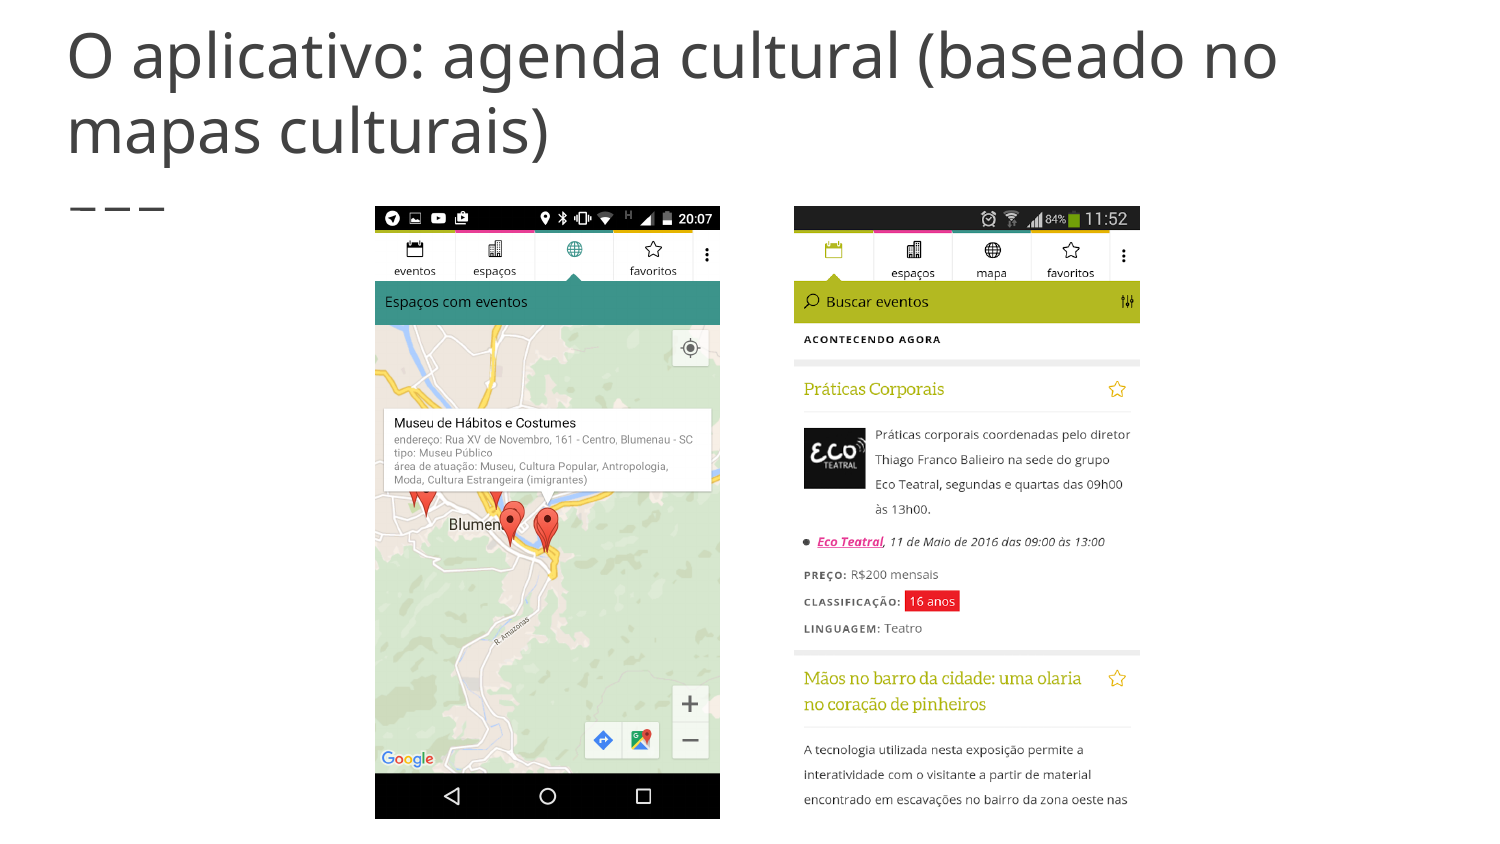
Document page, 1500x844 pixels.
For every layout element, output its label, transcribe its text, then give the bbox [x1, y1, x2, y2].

picture [375, 206, 720, 819]
title O aplicativo: agenda cultural (baseado no mapas culturais) [51, 61, 1449, 182]
picture [794, 206, 1140, 819]
